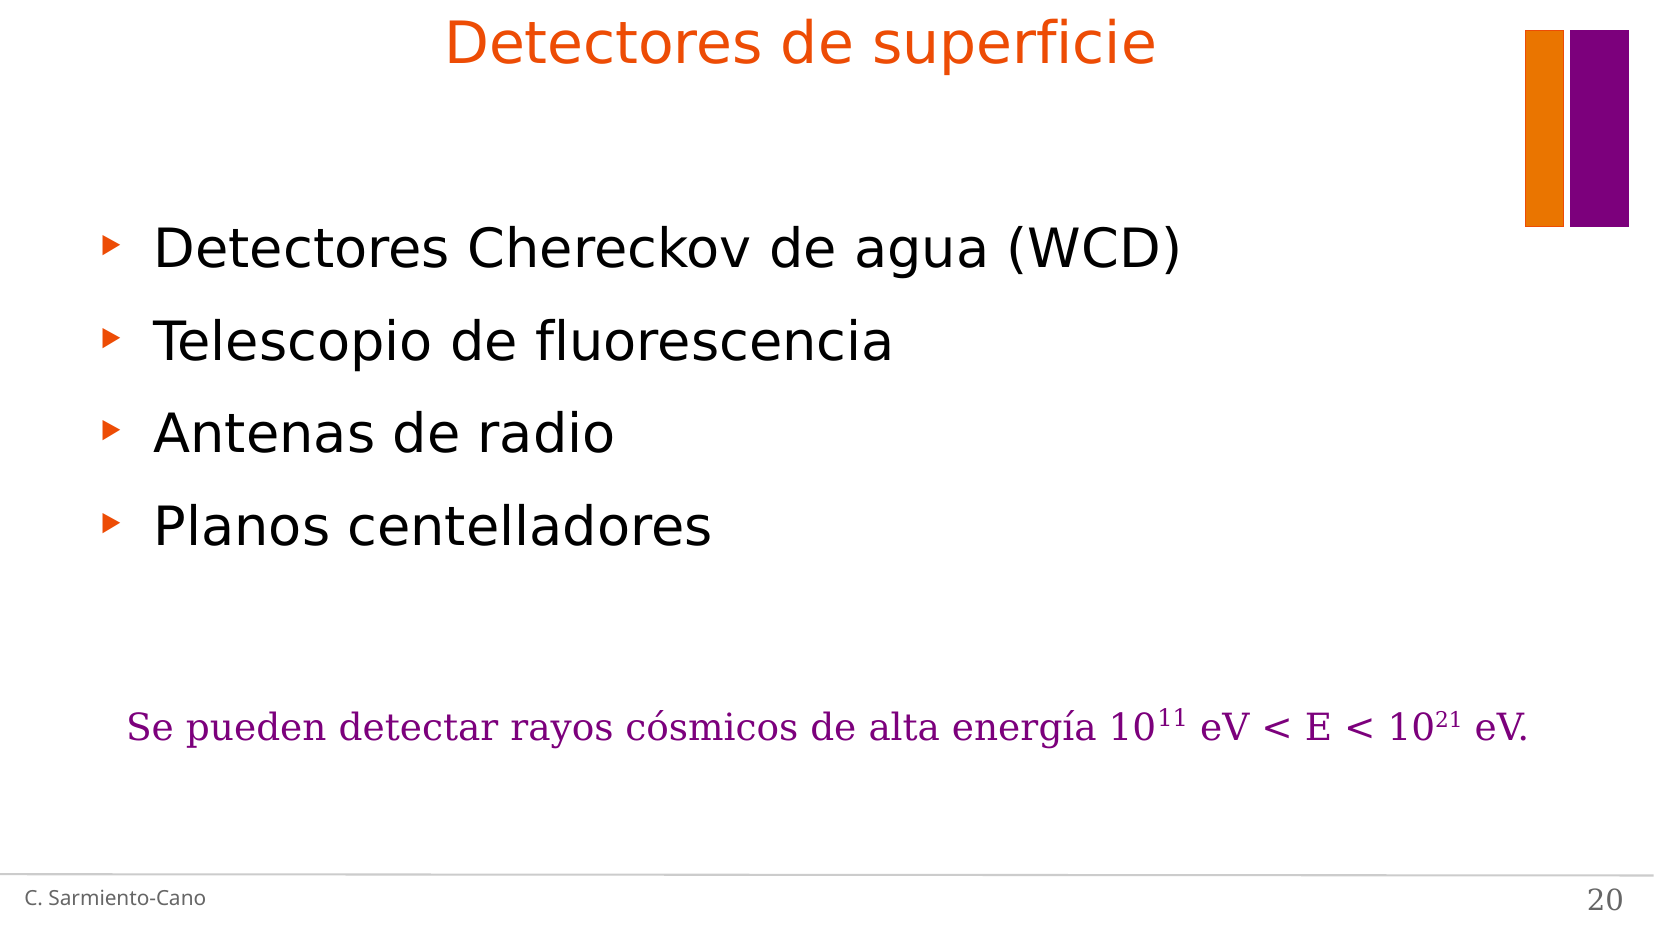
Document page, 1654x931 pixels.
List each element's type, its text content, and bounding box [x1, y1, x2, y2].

text_box Se pueden detectar rayos cósmicos de alta energía 1011 eV < E < 1021 eV. [34, 694, 1621, 758]
title Detectores de superficie [82, 0, 1519, 103]
list Detectores Chereckov de agua (WCD) Telescopio de fluorescencia Antenas de radio Planos centelladores [82, 217, 1571, 694]
